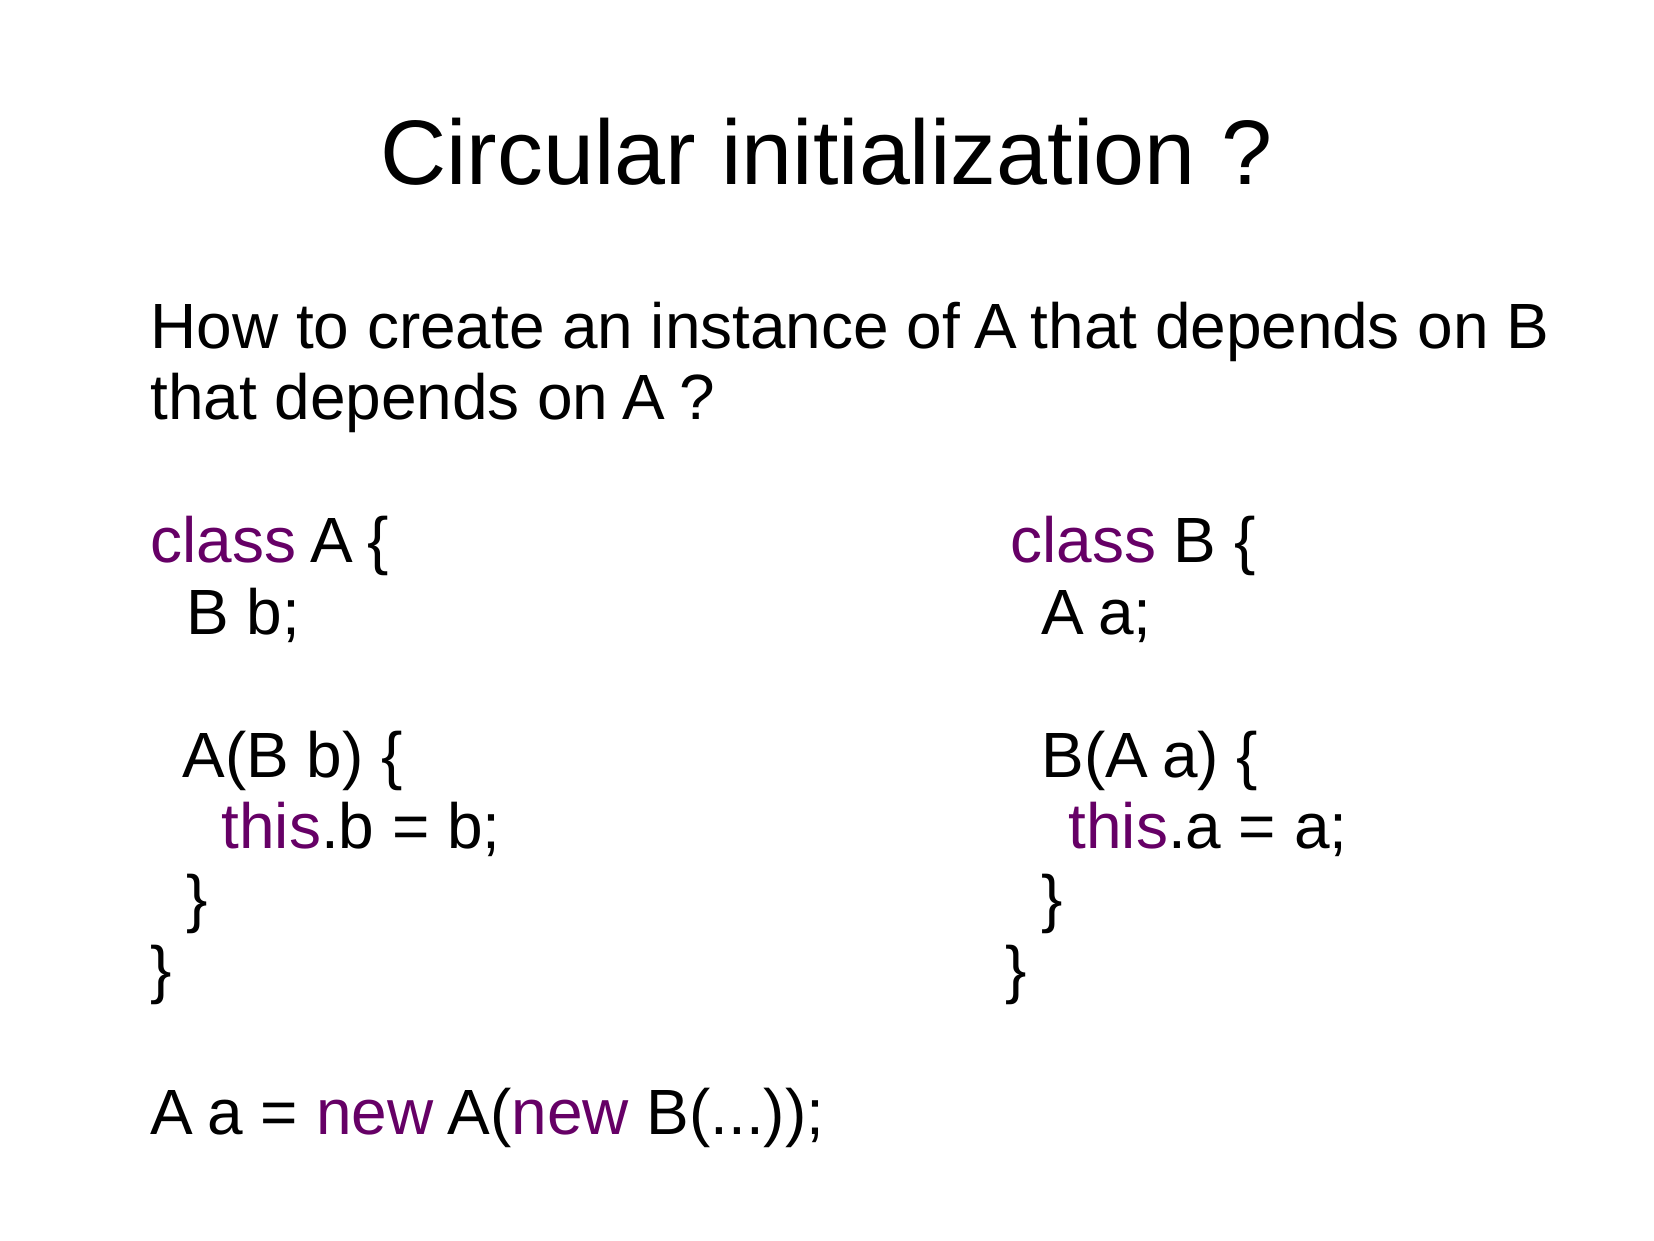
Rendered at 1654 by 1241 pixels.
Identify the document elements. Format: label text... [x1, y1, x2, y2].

list How to create an instance of A that depends on B that depends on A ? class A { class B { B b; A a; A(B b) { B(A a) { this.b = b; this.a = a; } } } } A a = new A(new B(...)); [82, 290, 1571, 1156]
title Circular initialization ? [82, 49, 1571, 257]
